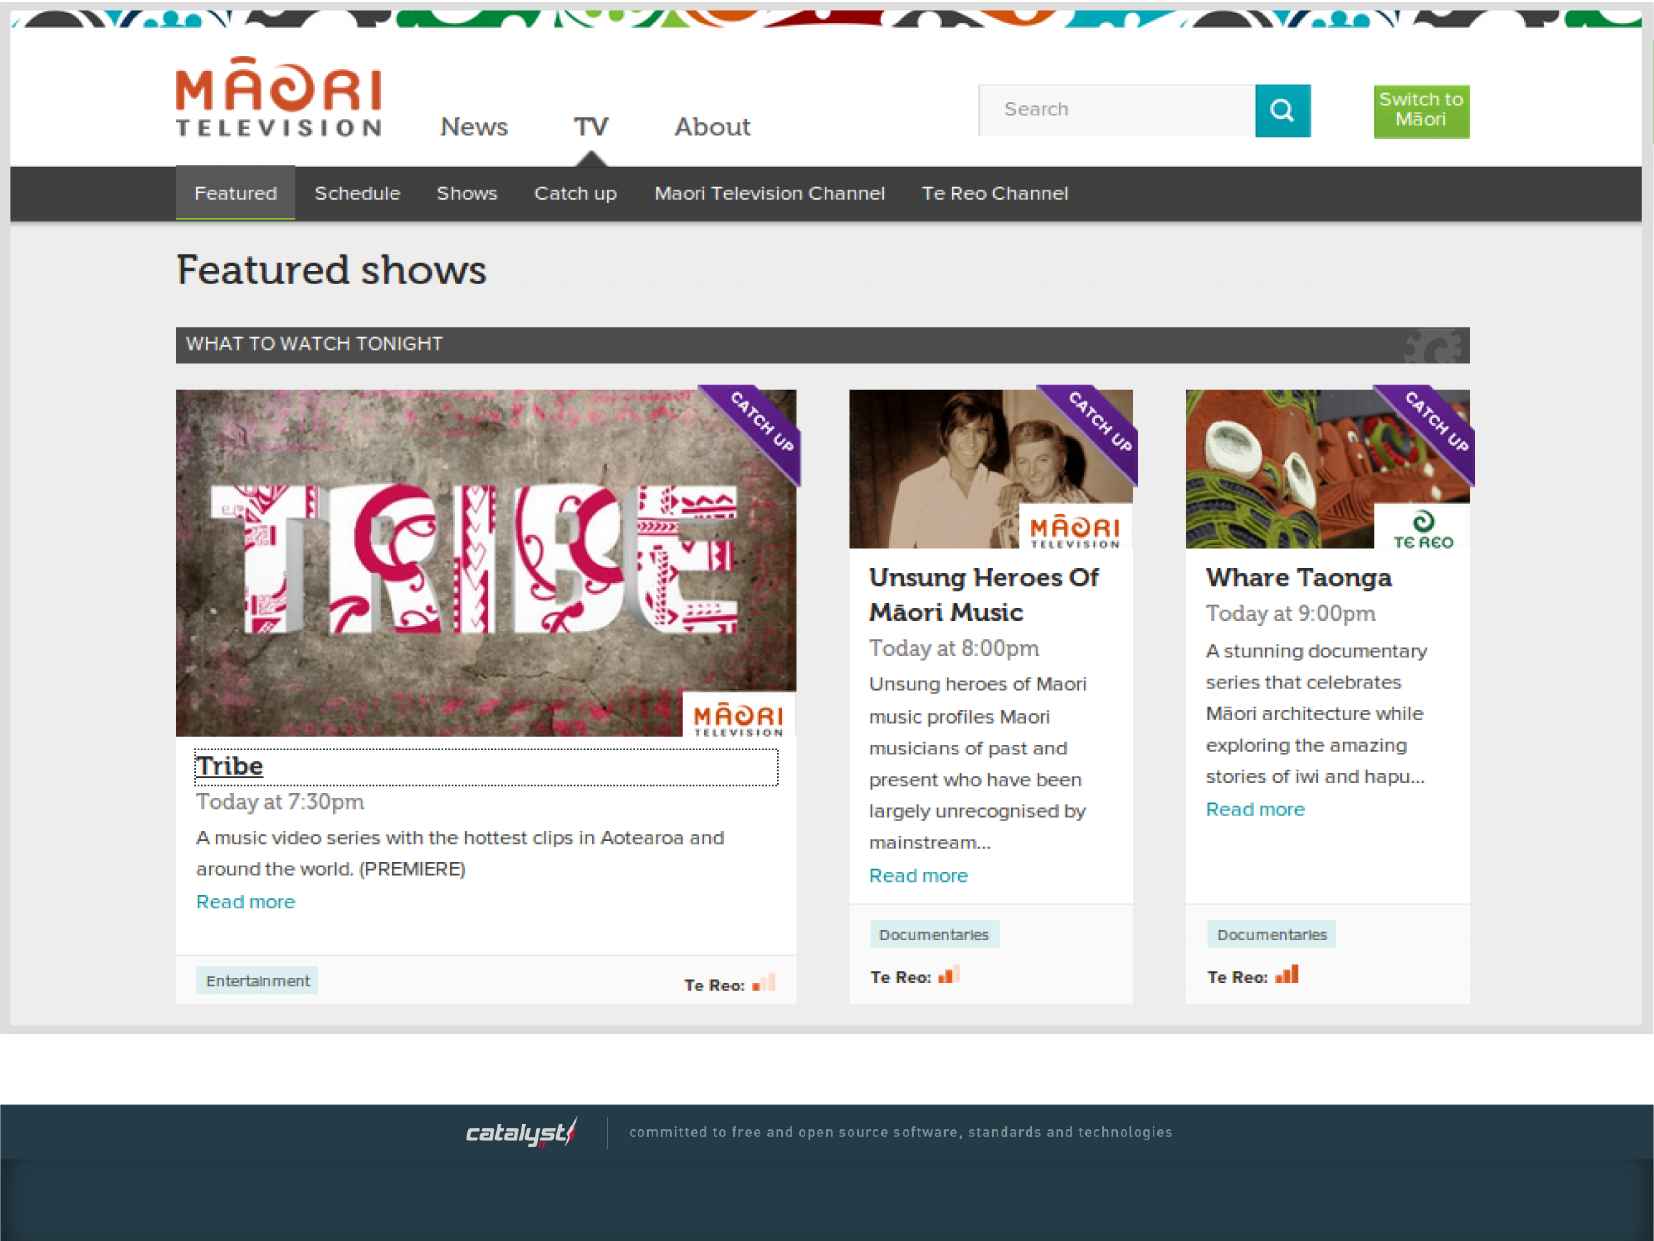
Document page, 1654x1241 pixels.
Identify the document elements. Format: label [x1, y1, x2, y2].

picture [0, 2, 1654, 1241]
list [76, 1034, 1565, 1218]
